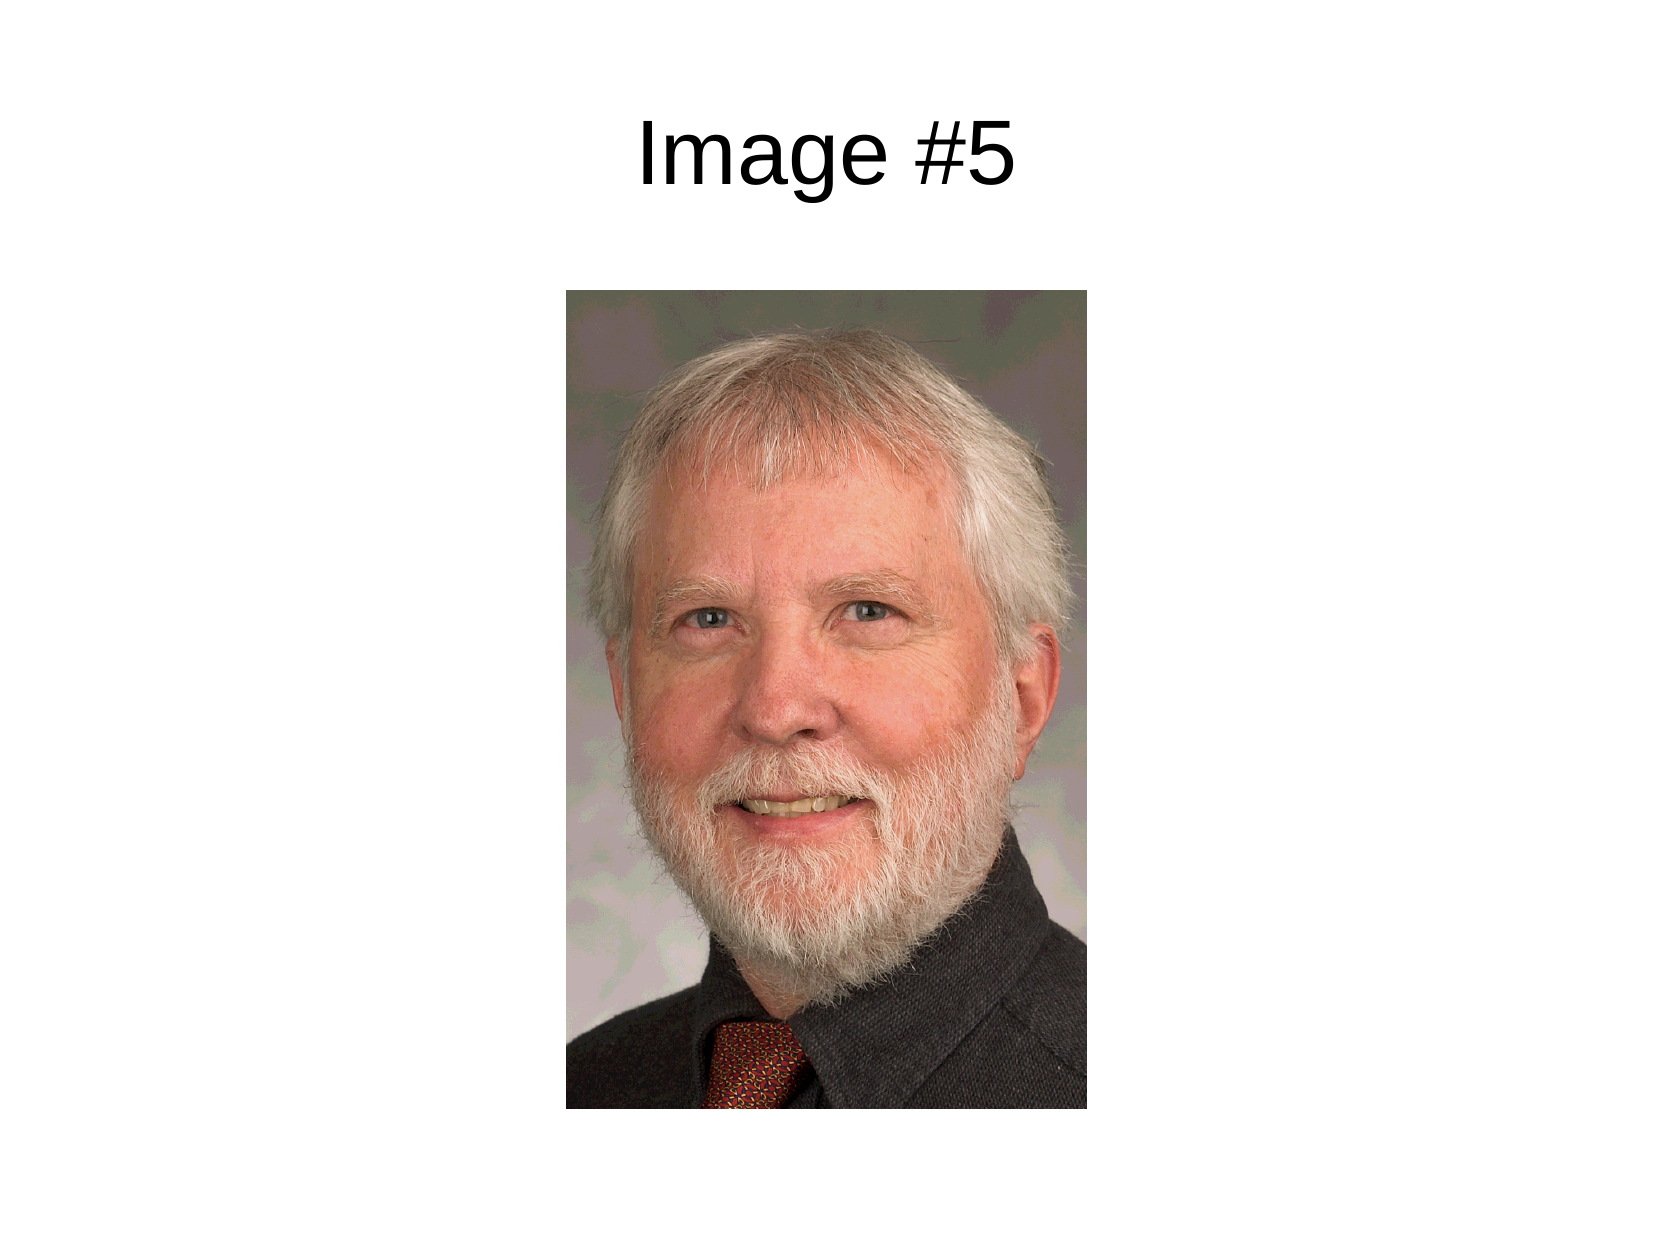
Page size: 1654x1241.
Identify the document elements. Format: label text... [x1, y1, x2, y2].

picture [566, 290, 1087, 1109]
title Image #5 [82, 49, 1571, 257]
